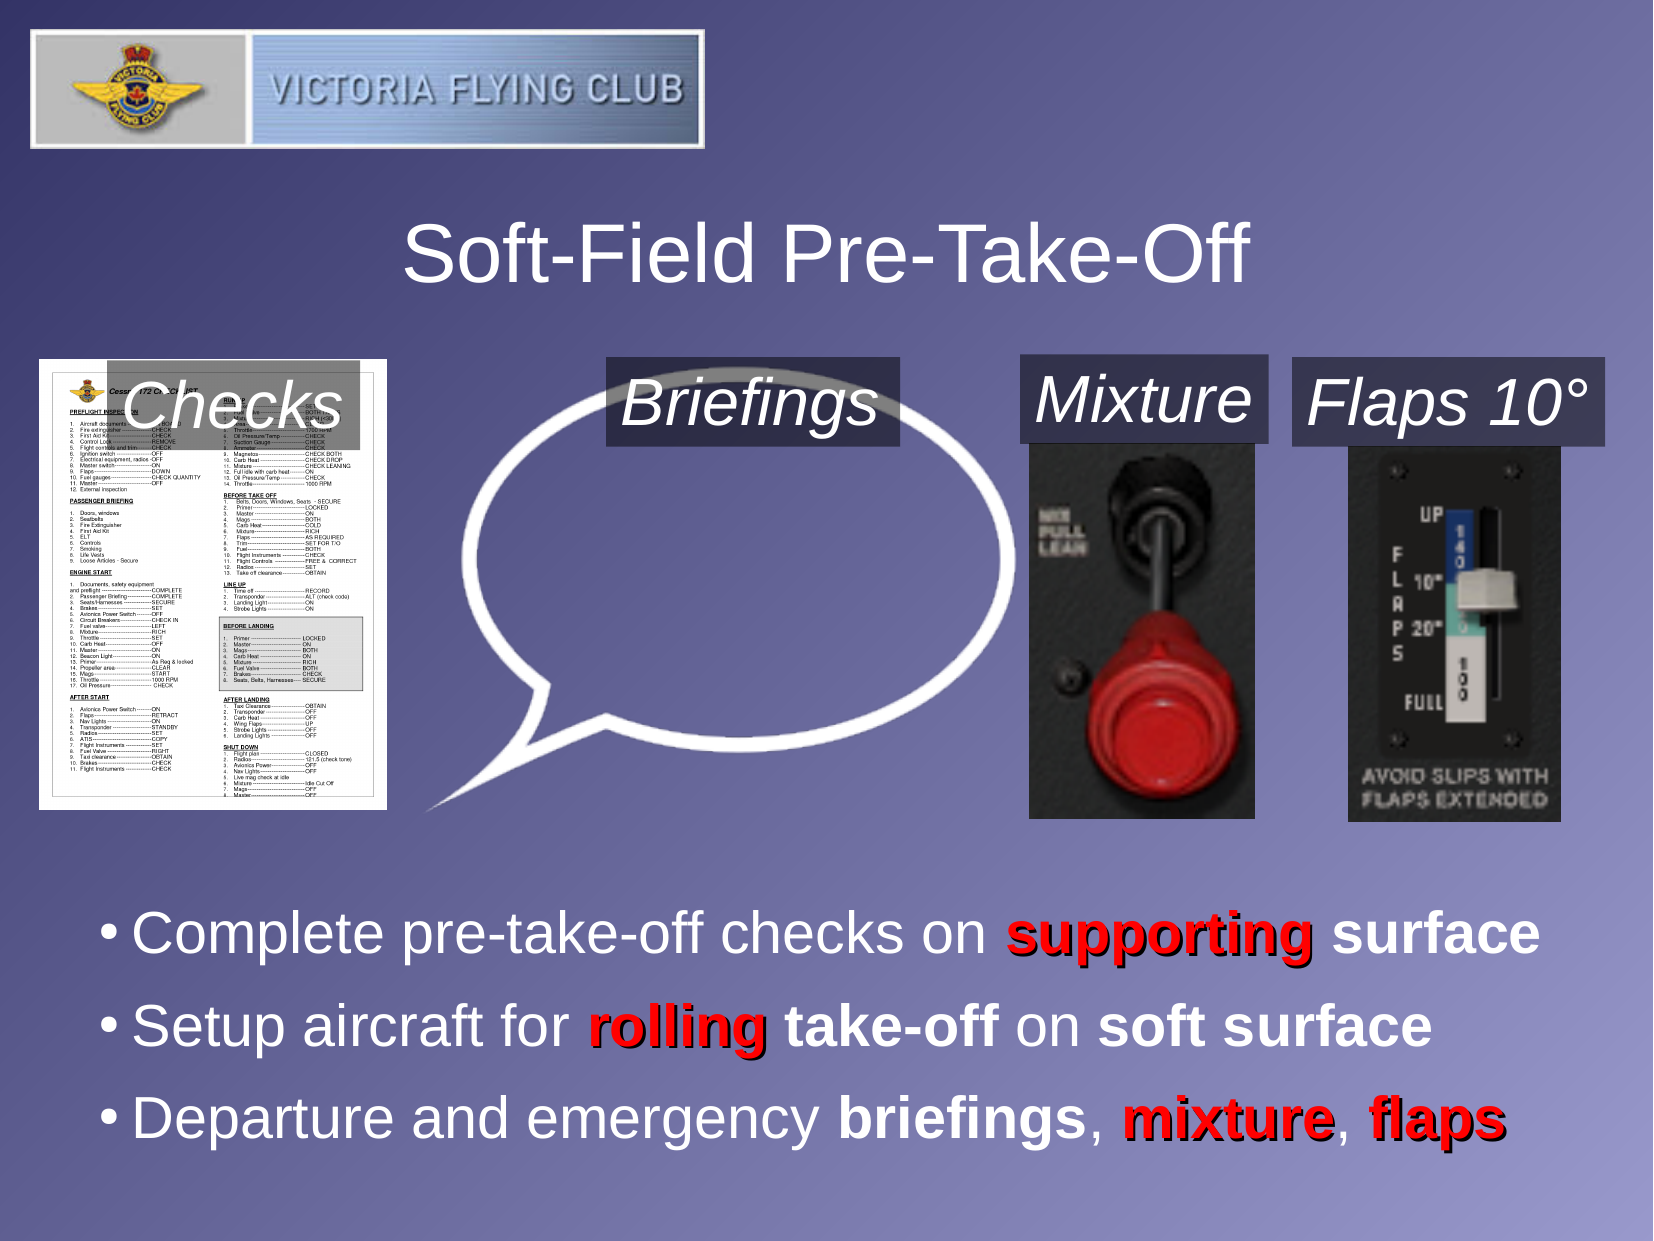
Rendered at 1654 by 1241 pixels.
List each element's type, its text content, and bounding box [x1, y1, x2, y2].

list Complete pre-take-off checks on supporting surface Setup aircraft for rolling take-off on soft surface Departure and emergency briefings, mixture, flaps [82, 900, 1571, 1201]
text_box Briefings [606, 357, 901, 447]
picture [39, 359, 387, 811]
picture [30, 29, 705, 149]
title Soft-Field Pre-Take-Off [82, 150, 1571, 358]
text_box Flaps 10° [1292, 357, 1606, 447]
picture [405, 354, 1255, 826]
picture [1348, 447, 1561, 822]
text_box Checks [107, 360, 361, 451]
text_box Mixture [1020, 354, 1269, 444]
